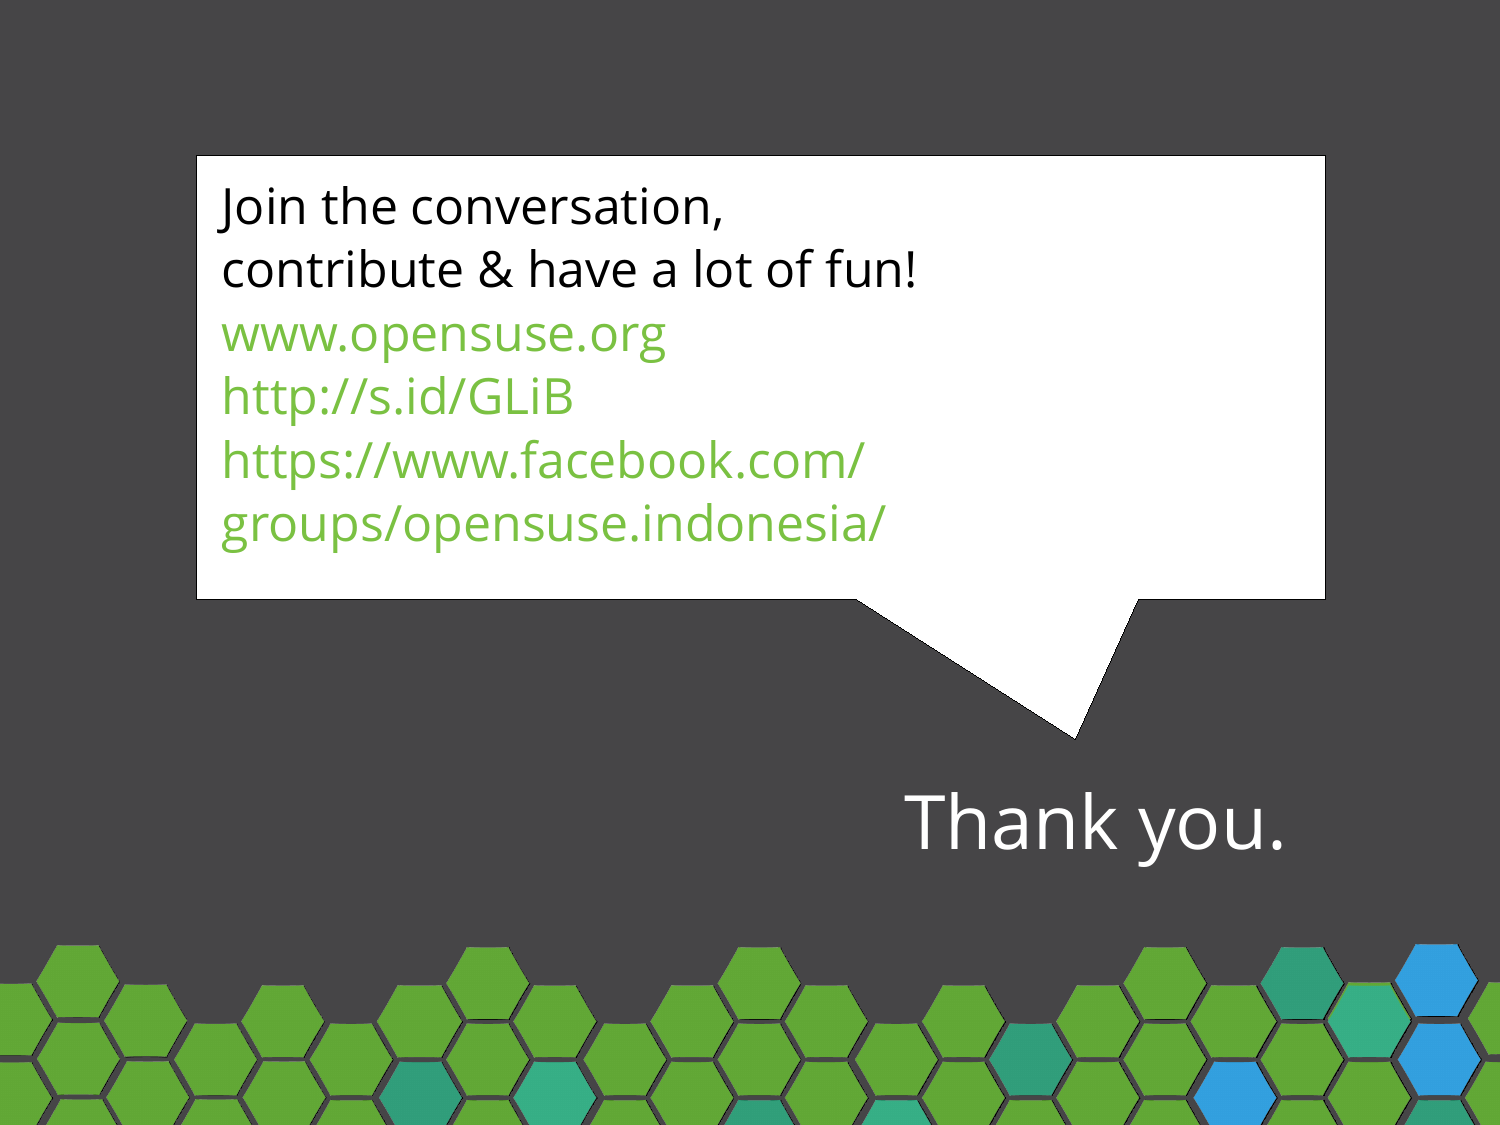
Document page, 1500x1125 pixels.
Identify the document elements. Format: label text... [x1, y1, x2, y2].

text_box Join the conversation, contribute & have a lot of fun! www.opensuse.org http://s.id/GLiB https://www.facebook.com/groups/opensuse.indonesia/ [207, 166, 1072, 562]
picture [0, 944, 1500, 1125]
